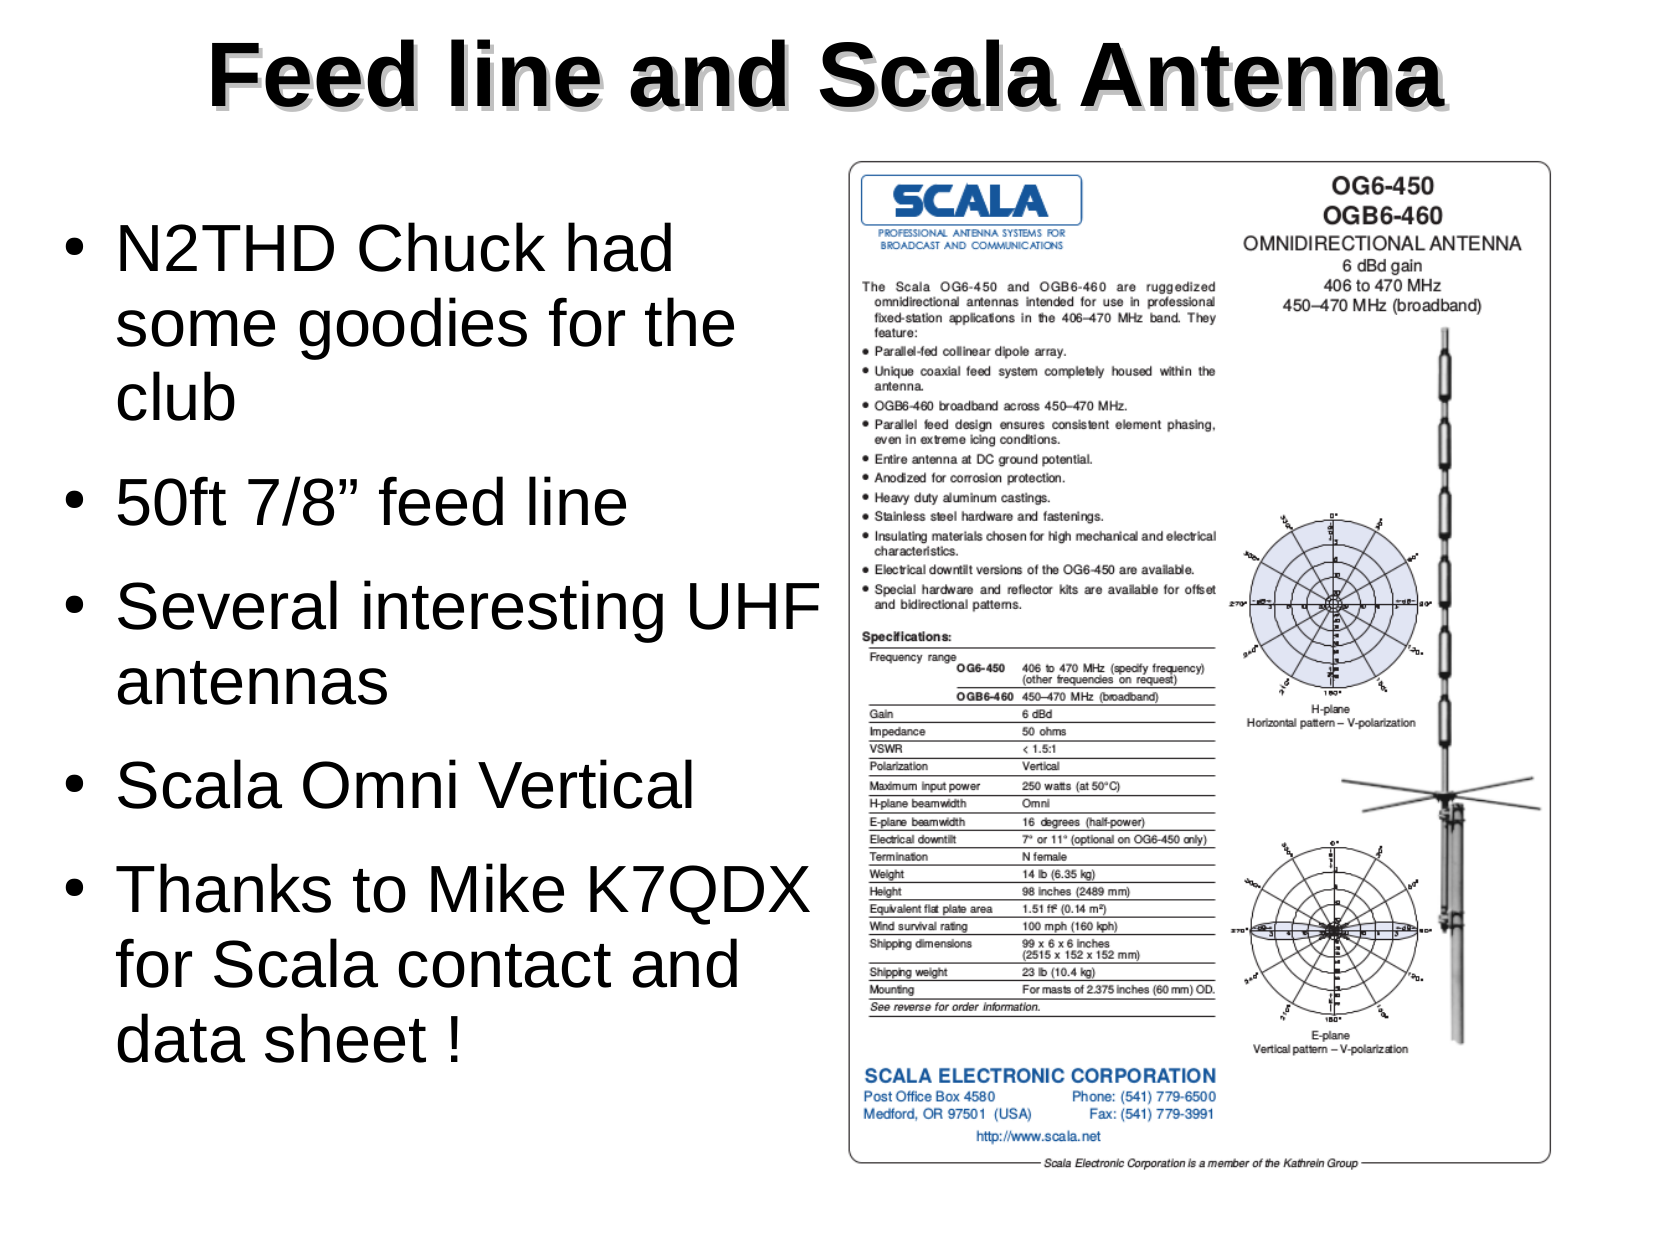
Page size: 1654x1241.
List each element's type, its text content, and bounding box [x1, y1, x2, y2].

title Feed line and Scala Antenna [82, 23, 1571, 127]
list N2THD Chuck had some goodies for the club 50ft 7/8” feed line Several interesting UHF antennas Scala Omni Vertical Thanks to Mike K7QDX for Scala contact and data sheet ! [45, 210, 826, 1081]
picture [840, 150, 1561, 1171]
